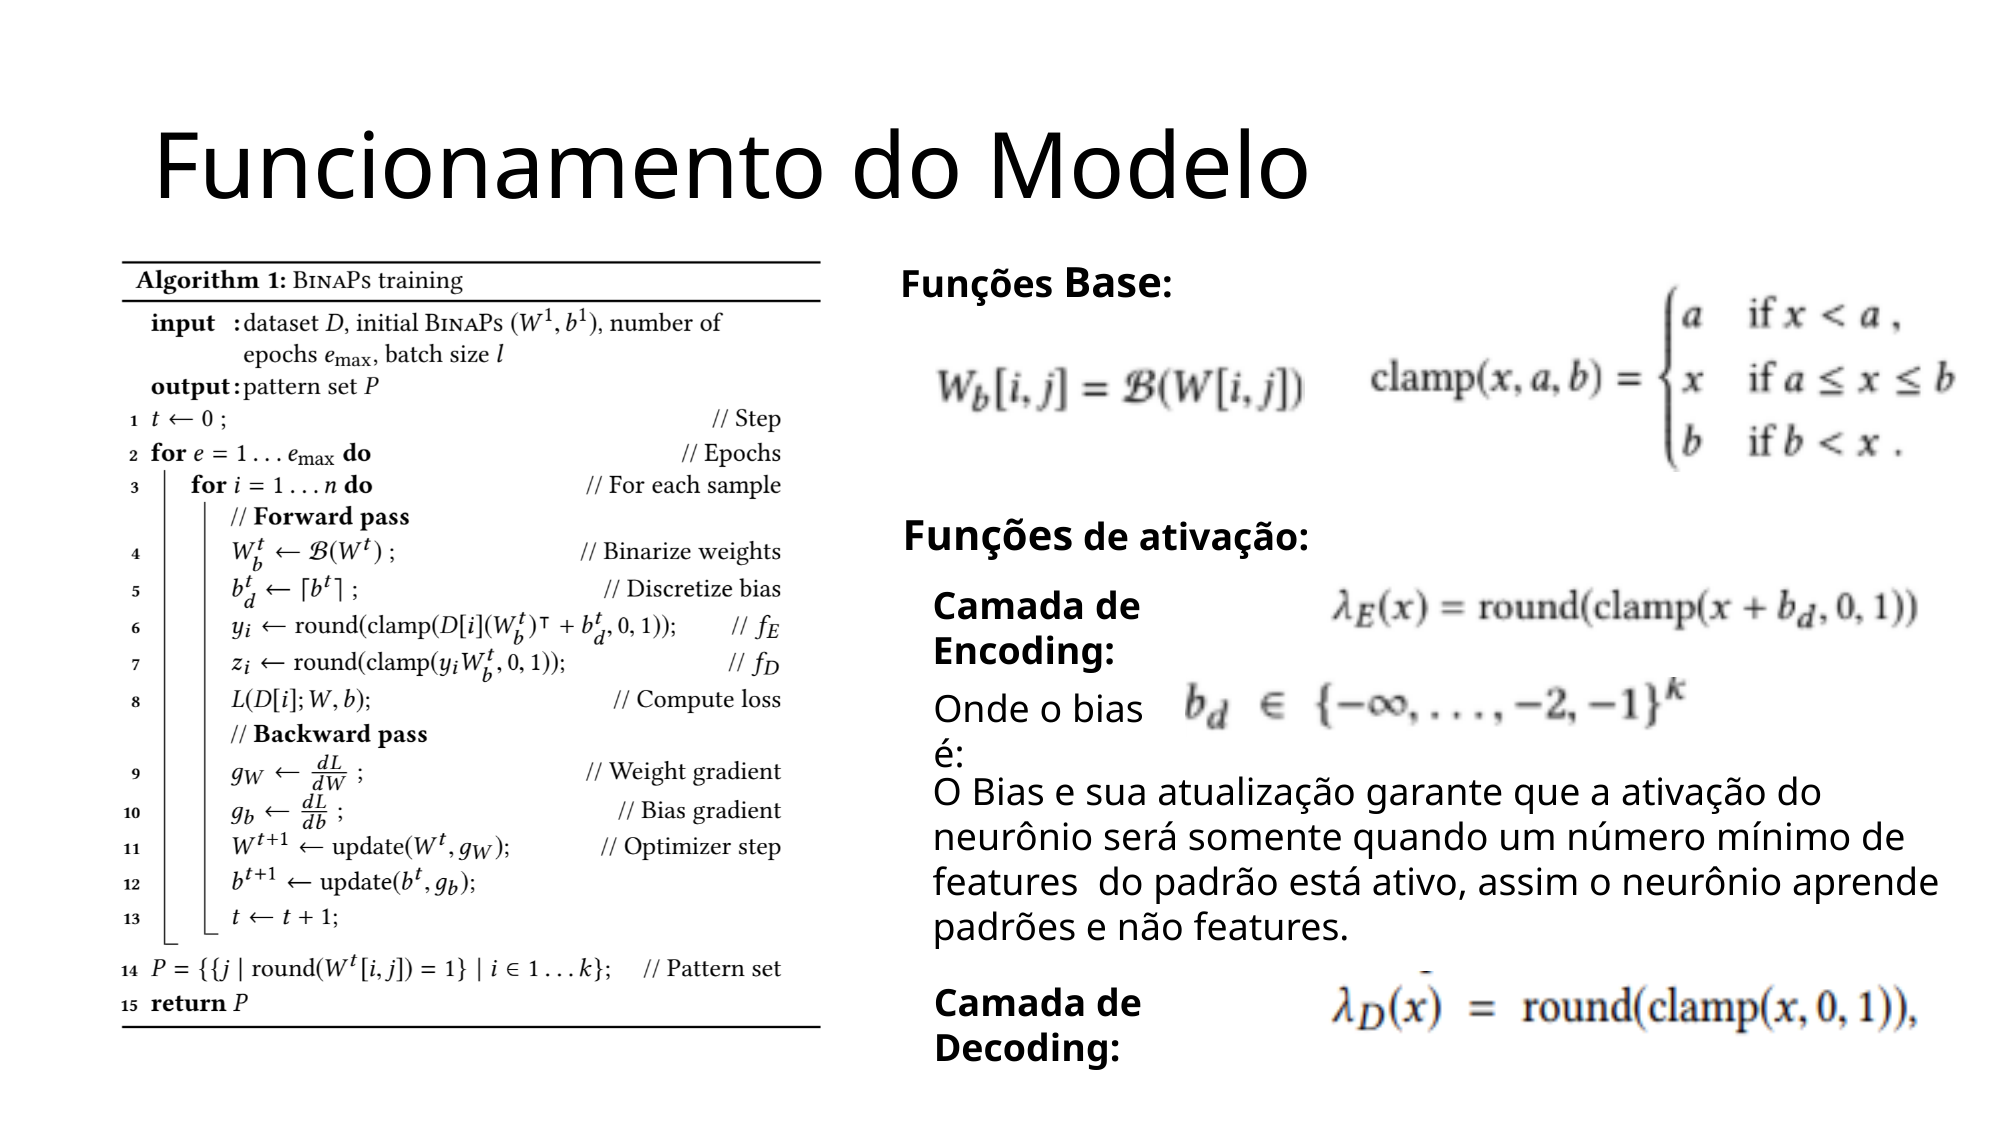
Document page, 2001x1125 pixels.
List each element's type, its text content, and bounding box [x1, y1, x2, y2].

title Funcionamento do Modelo [137, 59, 1863, 278]
text_box Camada de Encoding: [917, 574, 1321, 636]
picture [1358, 276, 1962, 472]
text_box Camada de Decoding: [918, 971, 1353, 1033]
text_box O Bias e sua atualização garante que a ativação do neurônio será somente quando um número mínimo de features do padrão está ativo, assim o neurônio aprende padrões e não features. [917, 760, 1966, 958]
picture [1185, 677, 1690, 737]
picture [934, 359, 1305, 425]
picture [105, 243, 833, 1050]
picture [1320, 971, 1923, 1045]
text_box Funções de ativação: [887, 501, 1451, 567]
text_box Onde o bias é: [918, 678, 1188, 739]
picture [1318, 562, 1921, 637]
text_box Funções Base: [885, 248, 1690, 315]
